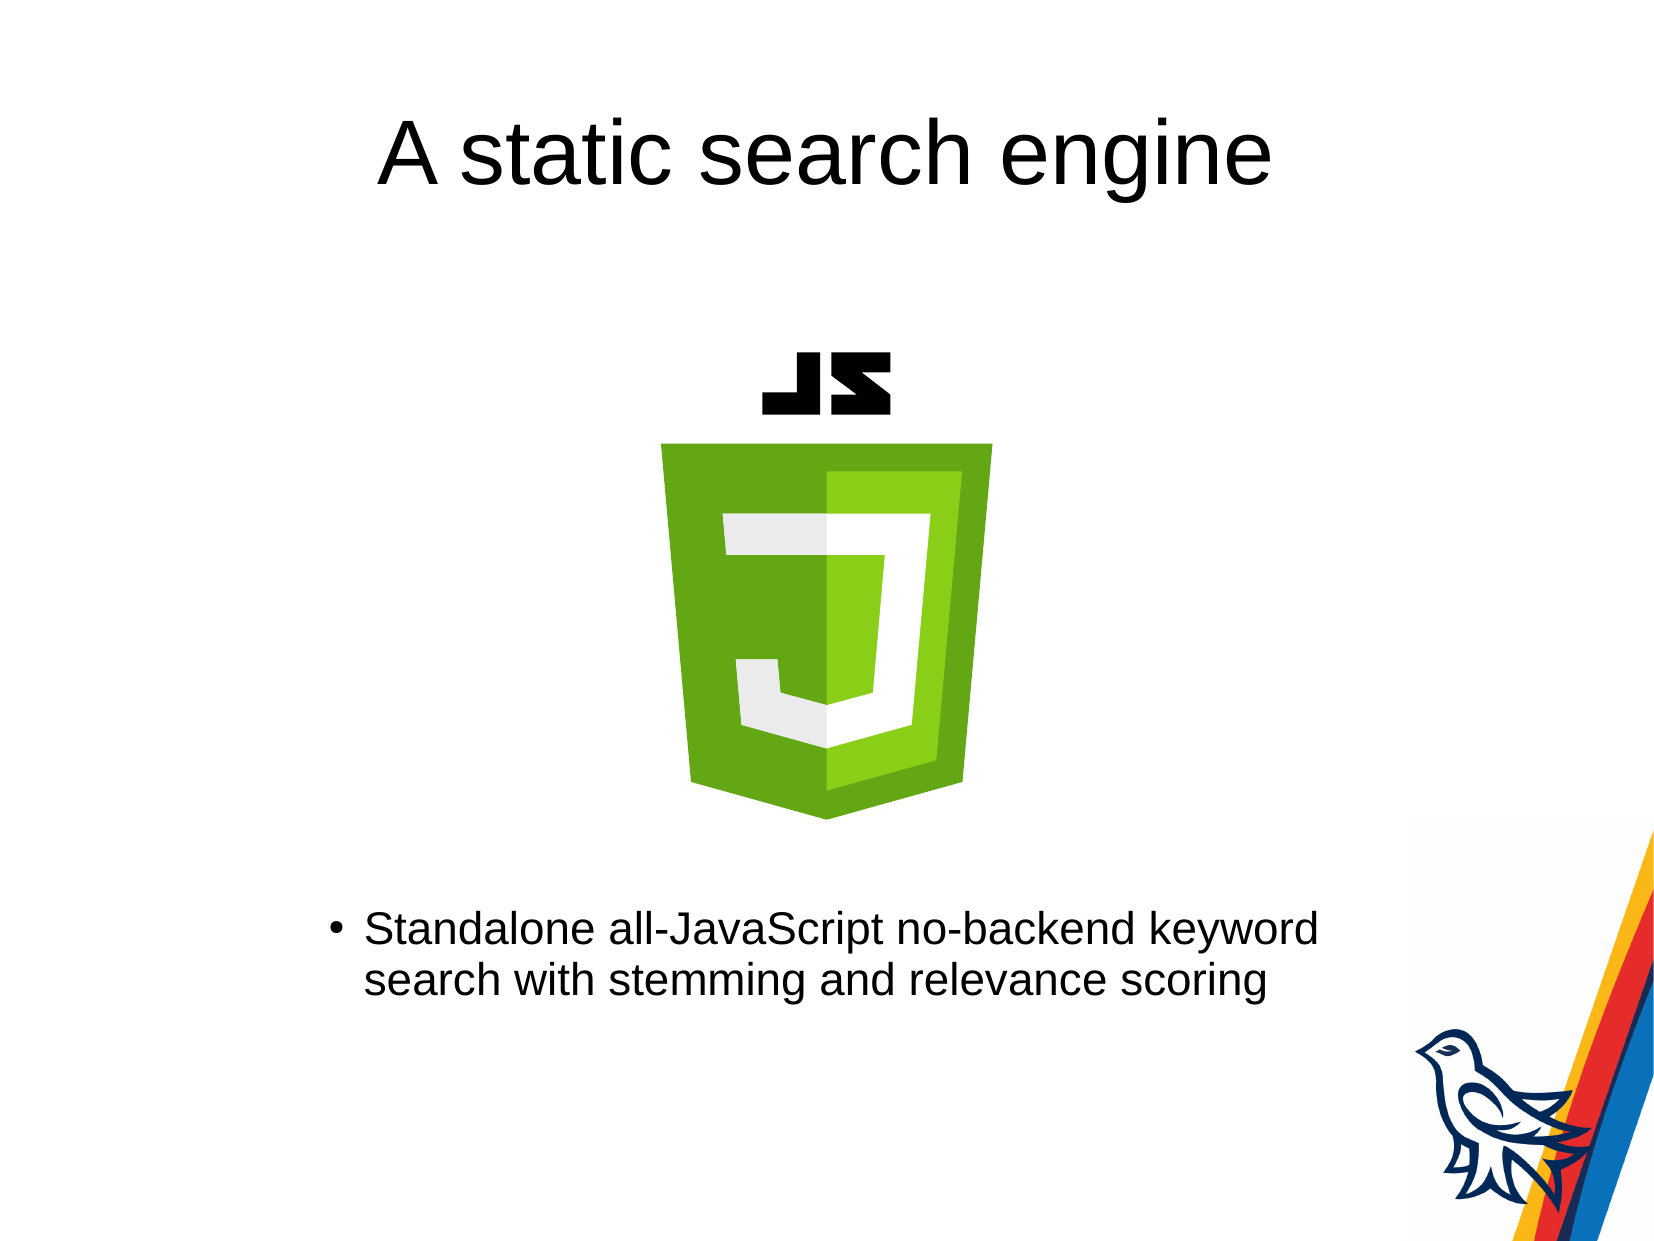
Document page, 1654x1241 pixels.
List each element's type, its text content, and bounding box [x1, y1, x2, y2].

picture [660, 351, 994, 821]
text_box Standalone all-JavaScript no-backend keyword search with stemming and relevance scoring [313, 895, 1340, 1082]
title A static search engine [82, 49, 1571, 257]
picture [1407, 820, 1654, 1241]
